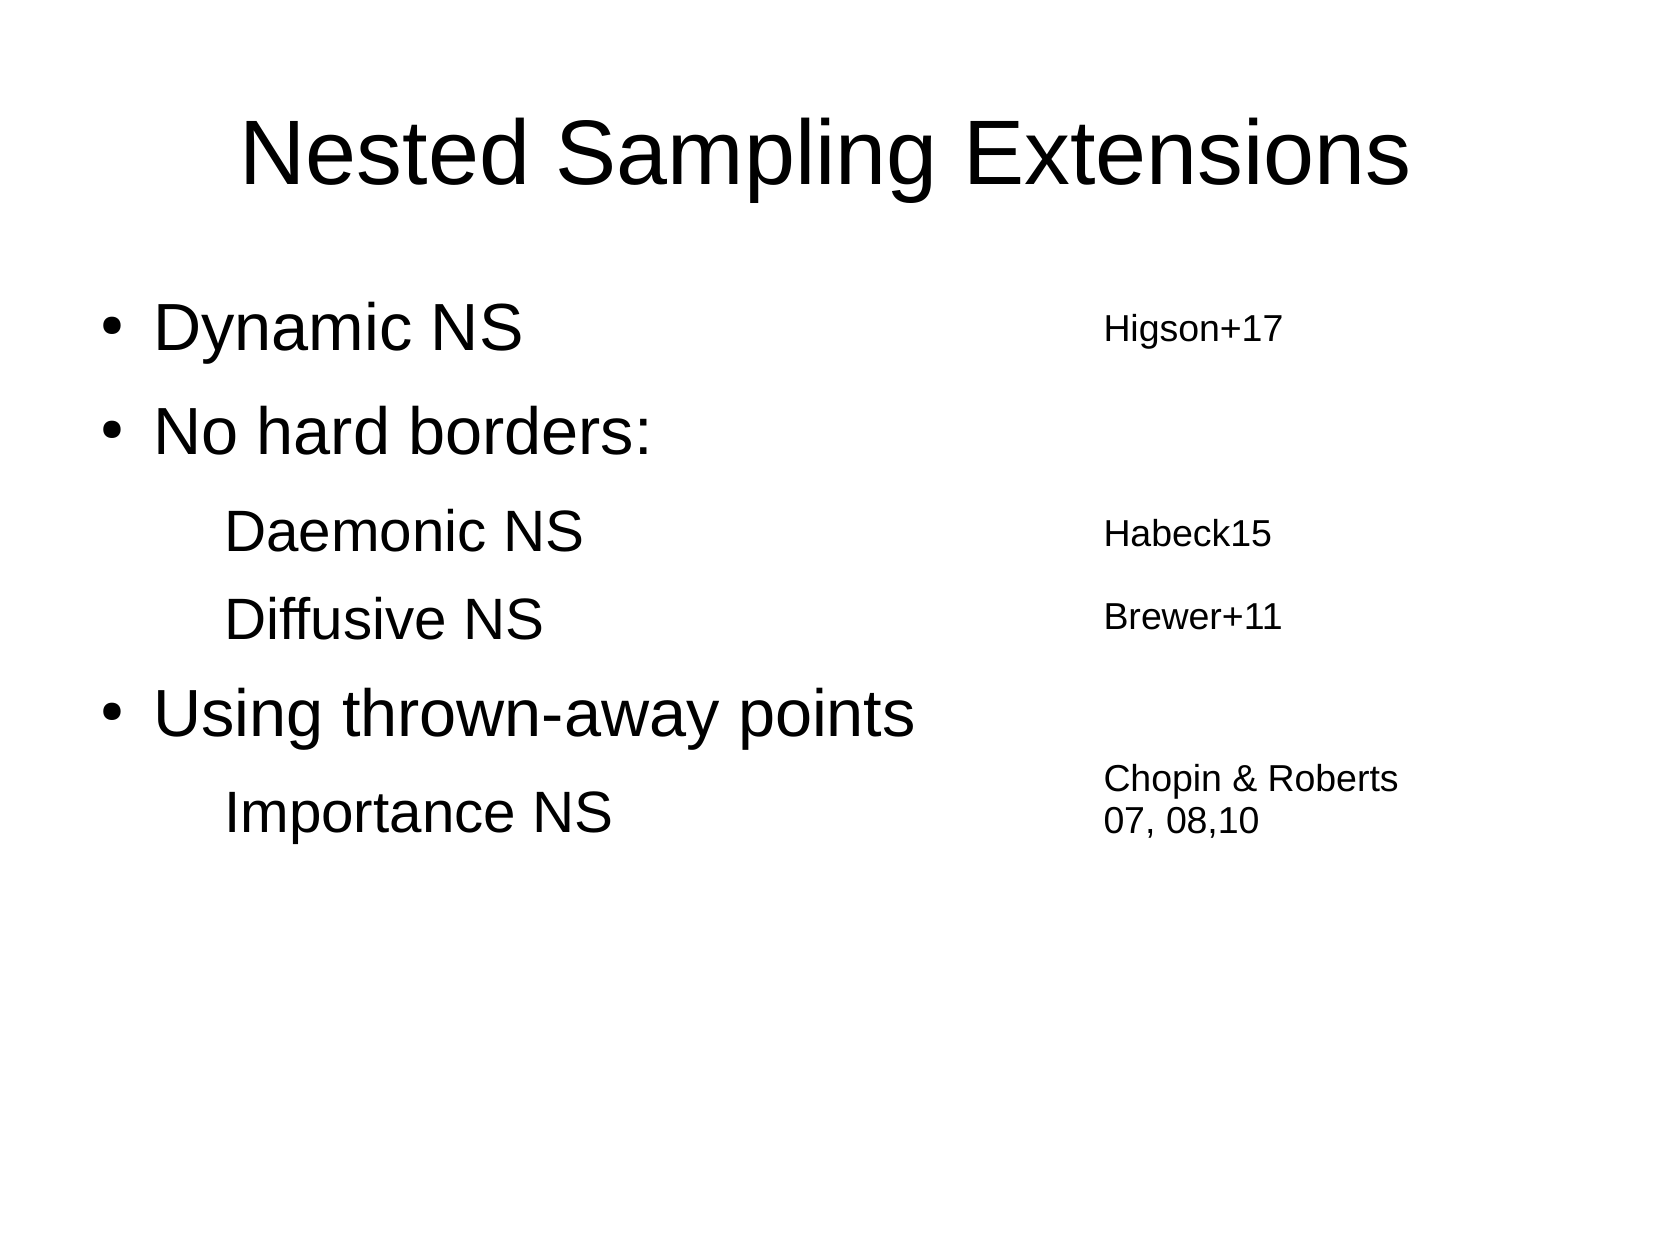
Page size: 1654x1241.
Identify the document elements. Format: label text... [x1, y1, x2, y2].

text_box Chopin & Roberts 07, 08,10 [1088, 750, 1464, 901]
title Nested Sampling Extensions [82, 49, 1571, 257]
text_box Habeck15 [1088, 505, 1352, 563]
list Dynamic NS No hard borders: Daemonic NS Diffusive NS Using thrown-away points Importance NS [82, 290, 1571, 1010]
text_box Higson+17 [1088, 300, 1389, 357]
text_box Brewer+11 [1088, 587, 1352, 645]
